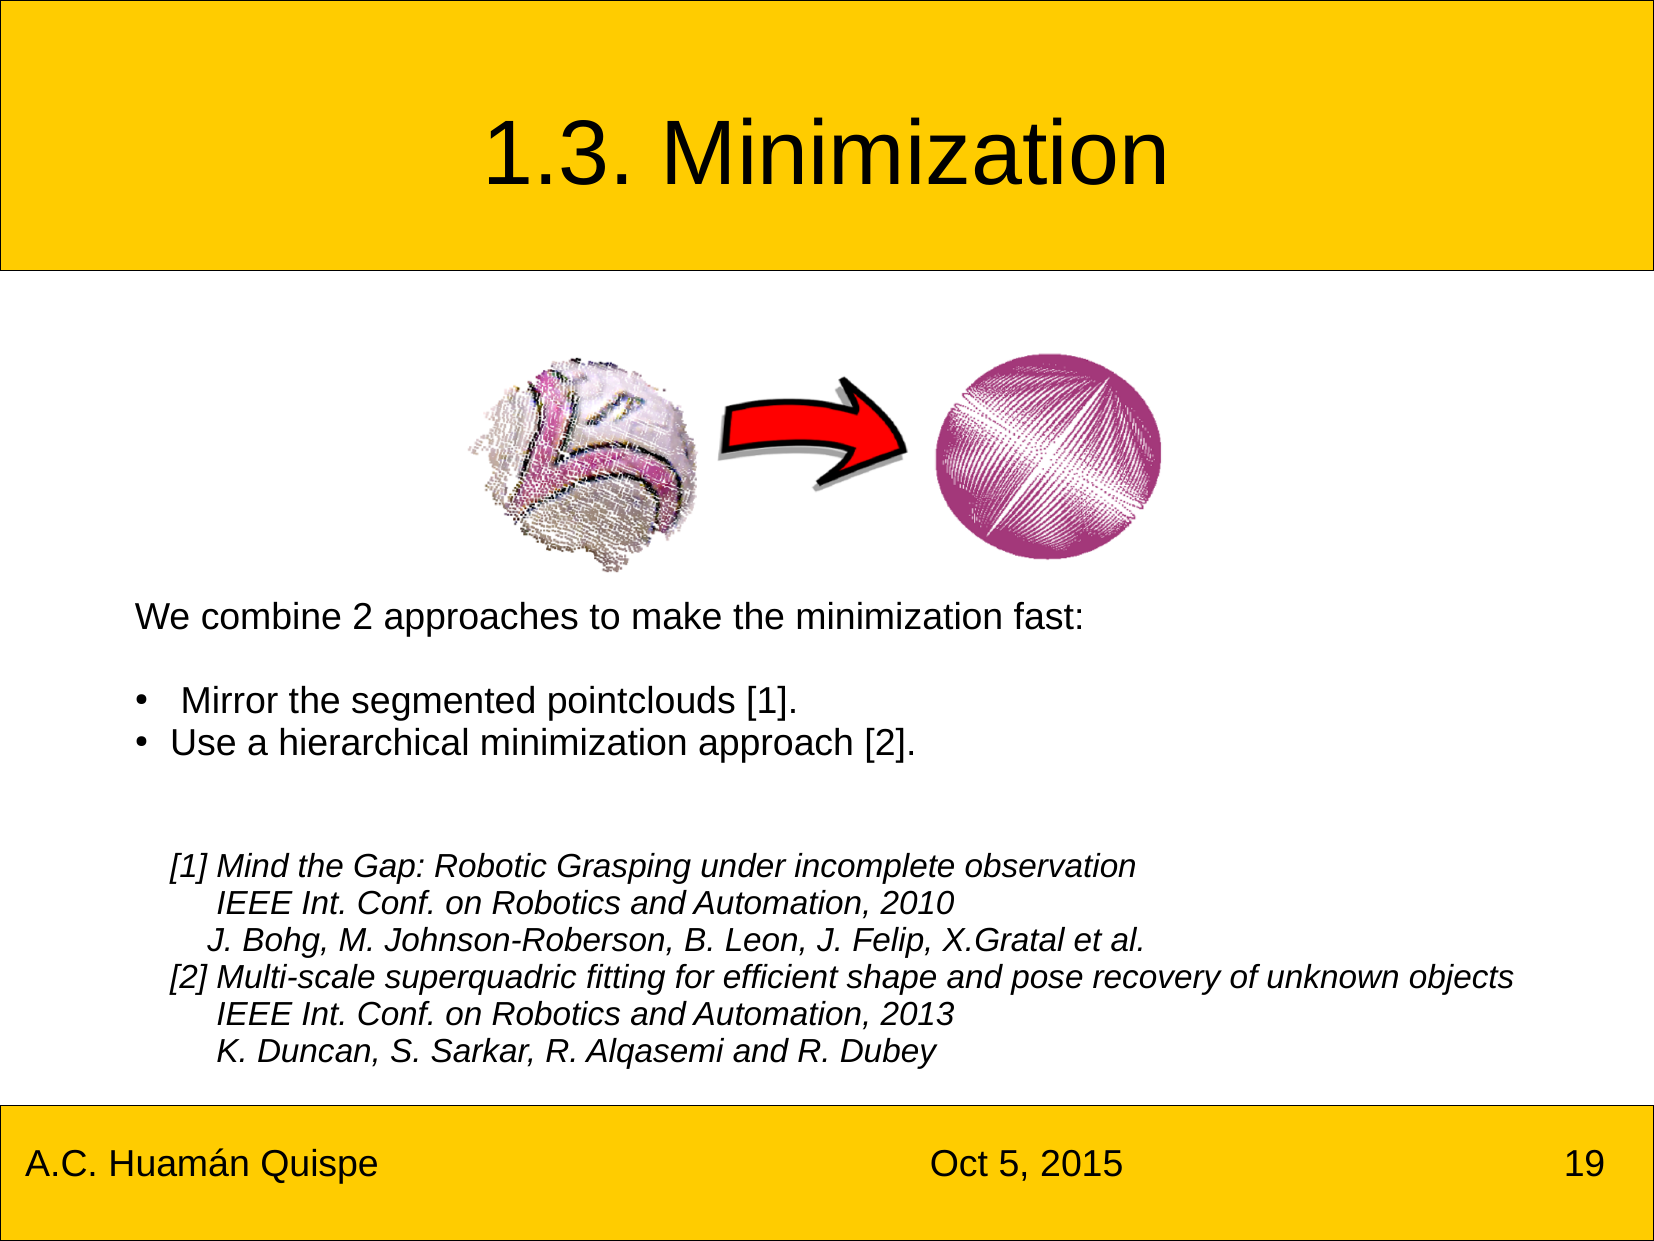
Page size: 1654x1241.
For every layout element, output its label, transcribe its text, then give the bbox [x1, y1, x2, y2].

title 1.3. Minimization [82, 49, 1571, 257]
text_box We combine 2 approaches to make the minimization fast: Mirror the segmented pointclouds [1]. Use a hierarchical minimization approach [2]. [1] Mind the Gap: Robotic Grasping under incomplete observation IEEE Int. Conf. on Robotics and Automation, 2010 J. Bohg, M. Johnson-Roberson, B. Leon, J. Felip, X.Gratal et al. [2] Multi-scale superquadric fitting for efficient shape and pose recovery of unknown objects IEEE Int. Conf. on Robotics and Automation, 2013 K. Duncan, S. Sarkar, R. Alqasemi and R. Dubey [120, 588, 1532, 1078]
picture [450, 312, 1171, 588]
